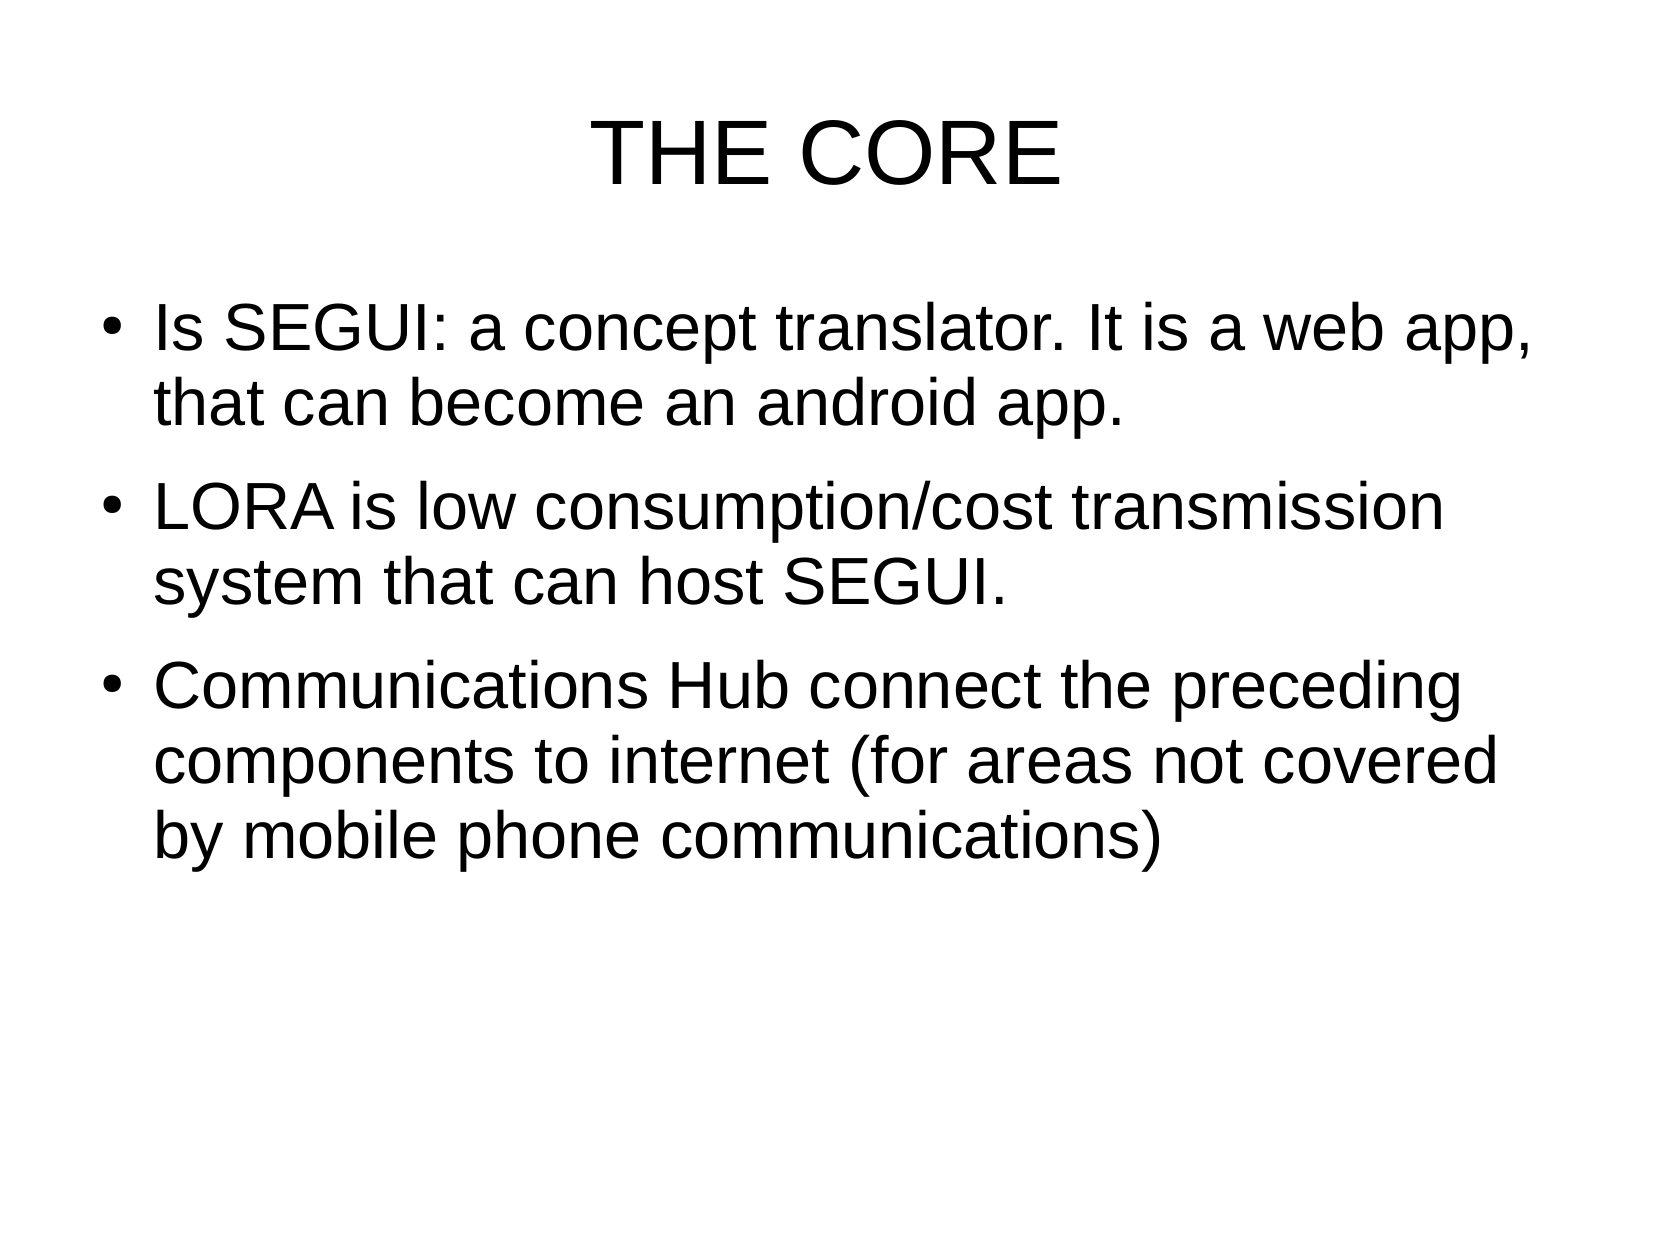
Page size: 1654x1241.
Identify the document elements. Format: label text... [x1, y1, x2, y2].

list Is SEGUI: a concept translator. It is a web app, that can become an android app. LORA is low consumption/cost transmission system that can host SEGUI. Communications Hub connect the preceding components to internet (for areas not covered by mobile phone communications) [82, 290, 1571, 1010]
title THE CORE [82, 49, 1571, 257]
